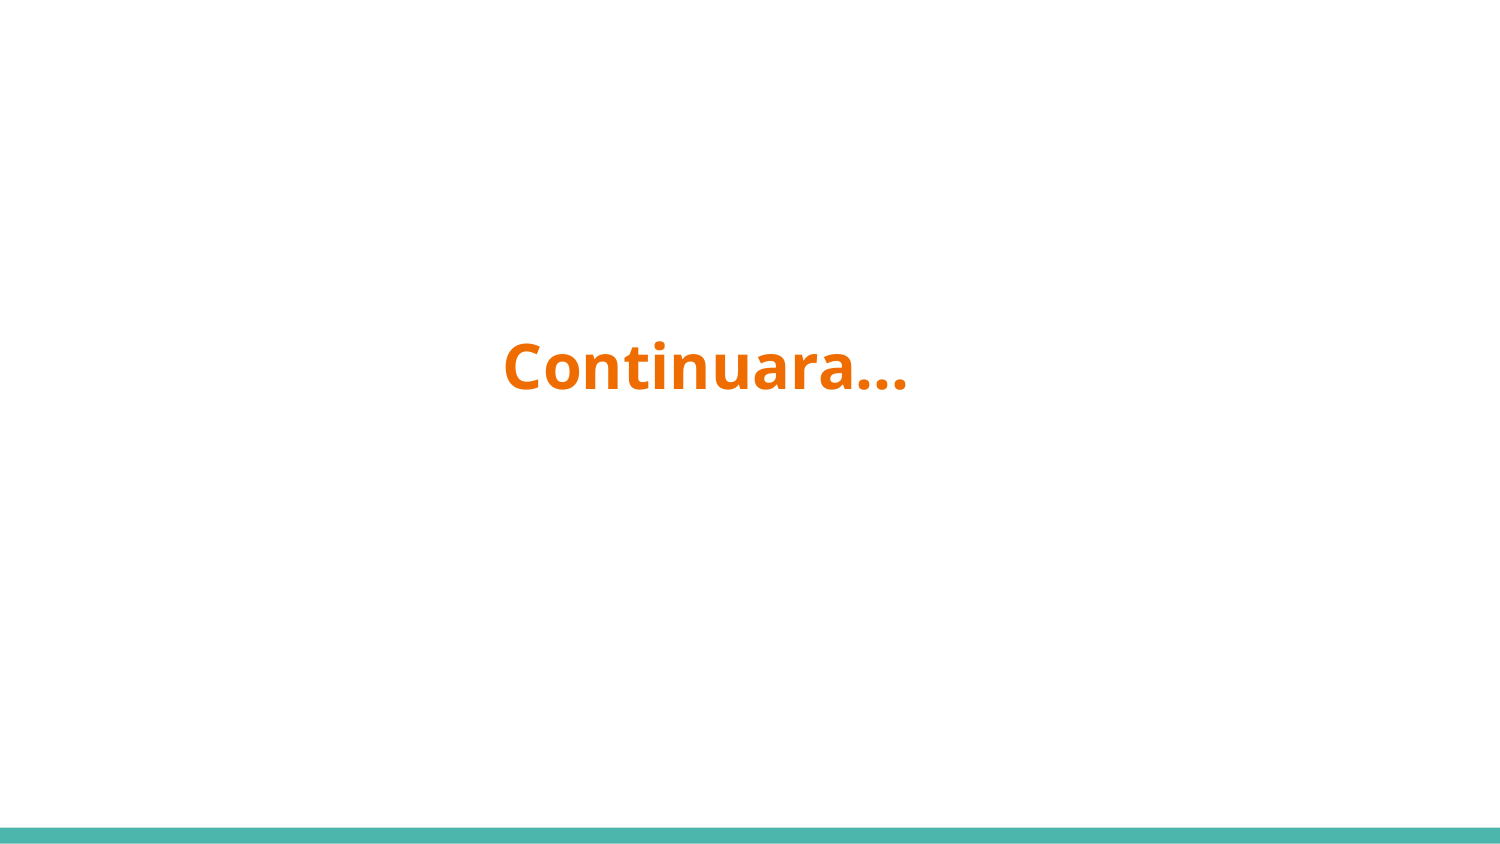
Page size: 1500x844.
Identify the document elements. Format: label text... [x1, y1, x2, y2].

title Continuara... [7, 307, 1406, 424]
